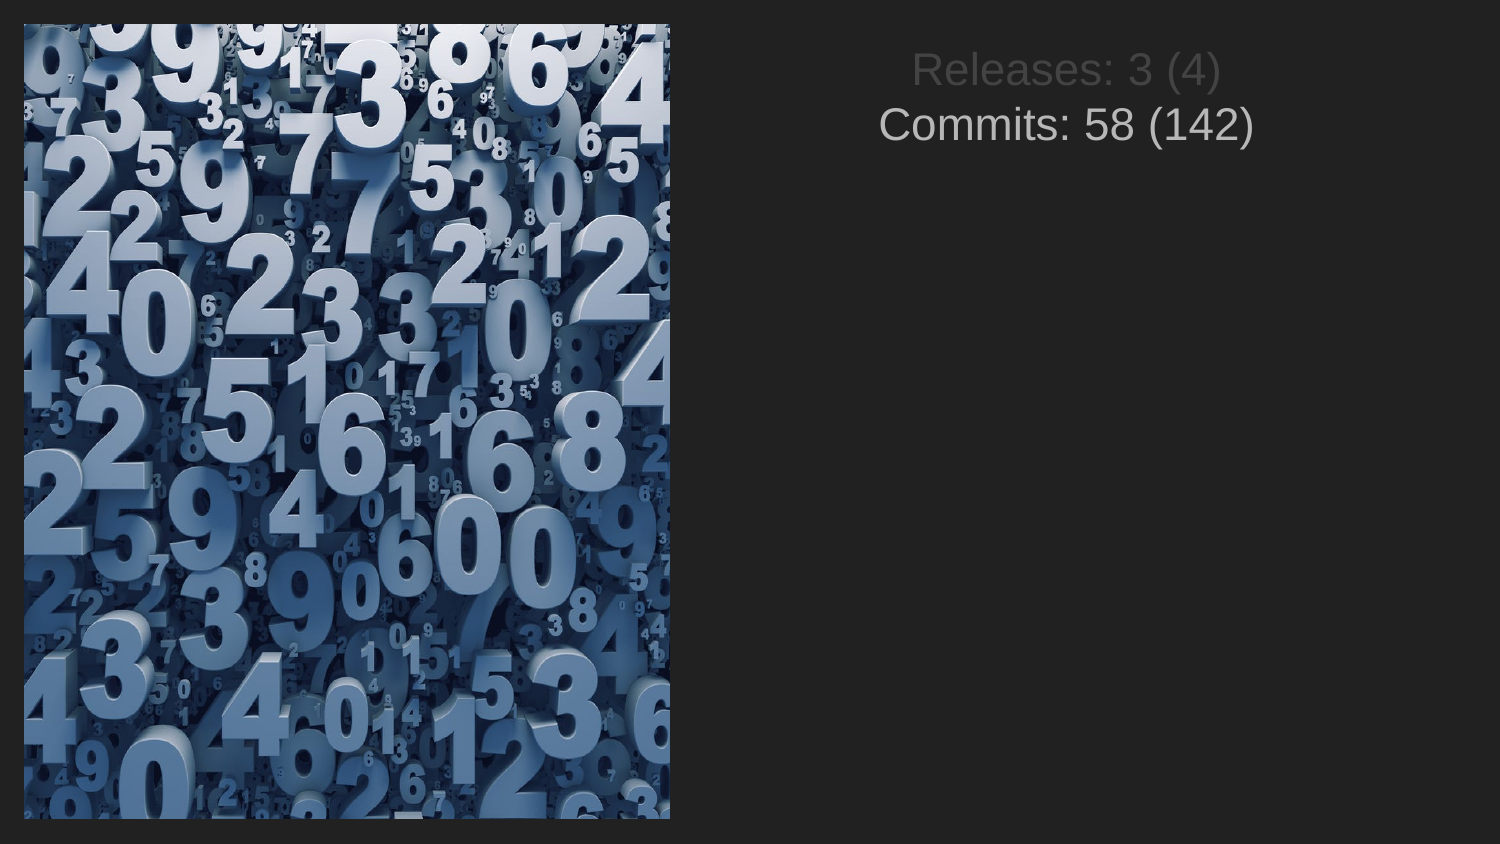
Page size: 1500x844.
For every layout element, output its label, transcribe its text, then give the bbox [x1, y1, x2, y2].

picture [24, 24, 670, 819]
text_box Releases: 3 (4) Commits: 58 (142) [670, 24, 1464, 819]
